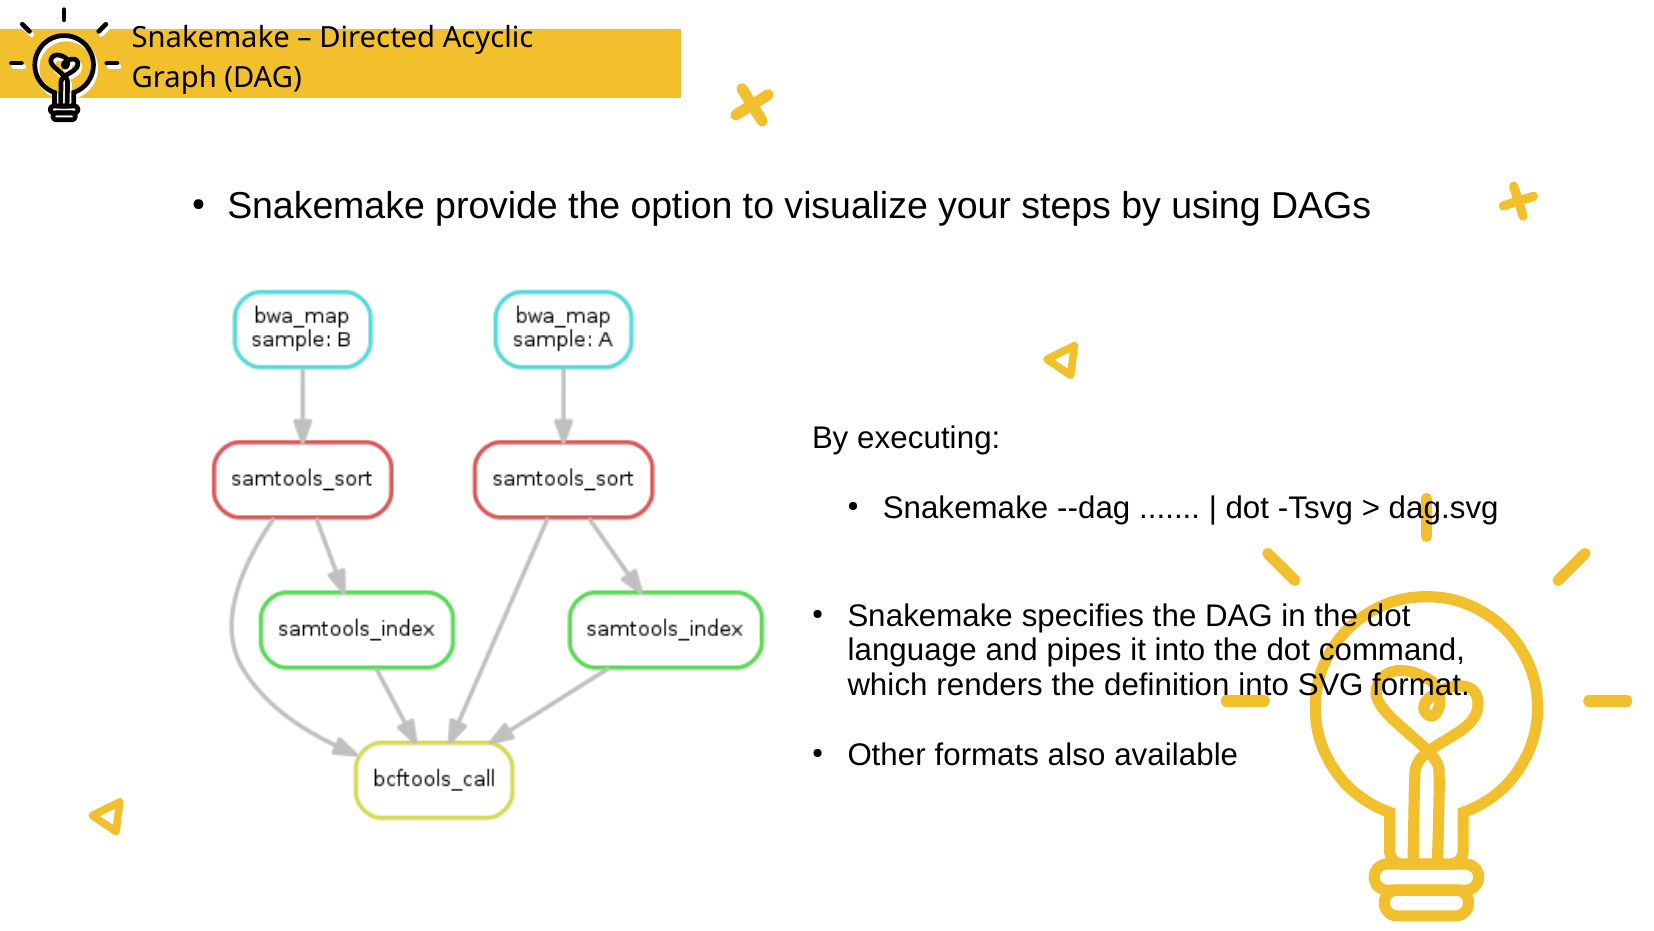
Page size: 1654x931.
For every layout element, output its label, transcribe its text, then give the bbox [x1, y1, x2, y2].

text_box Snakemake specifies the DAG in the dot language and pipes it into the dot command, which renders the definition into SVG format. Other formats also available [797, 590, 1536, 779]
title Snakemake – Directed Acyclic Graph (DAG) [131, 16, 578, 97]
text_box Snakemake provide the option to visualize your steps by using DAGs [177, 177, 1388, 234]
picture [206, 284, 771, 827]
text_box By executing: Snakemake --dag ....... | dot -Tsvg > dag.svg [797, 413, 1536, 547]
